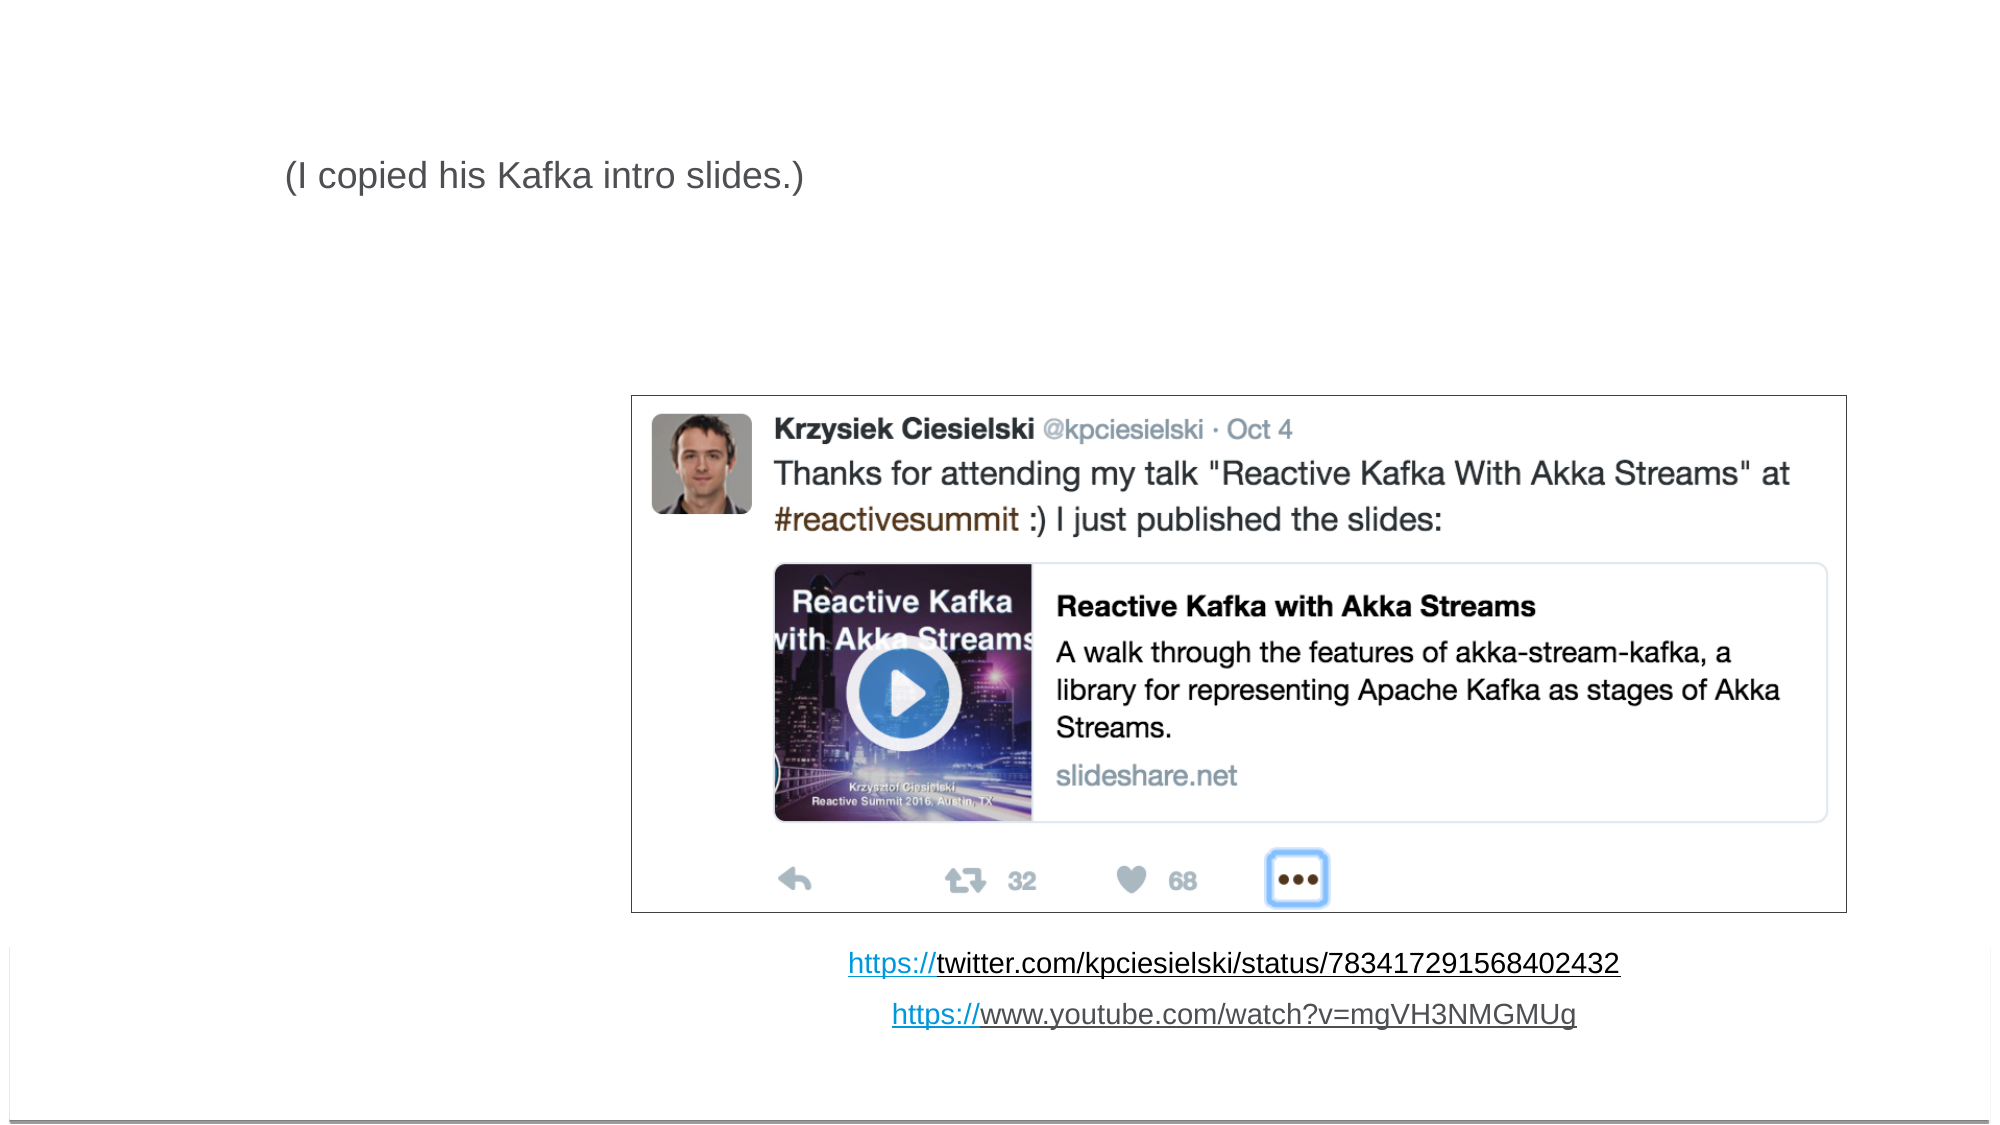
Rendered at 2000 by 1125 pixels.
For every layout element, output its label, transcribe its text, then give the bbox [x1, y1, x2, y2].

text_box https://twitter.com/kpciesielski/status/783417291568402432 [833, 937, 1645, 988]
text_box https://www.youtube.com/watch?v=mgVH3NMGMUg [877, 988, 1601, 1038]
text_box (I copied his Kafka intro slides.) [269, 144, 820, 204]
picture [631, 395, 1847, 913]
